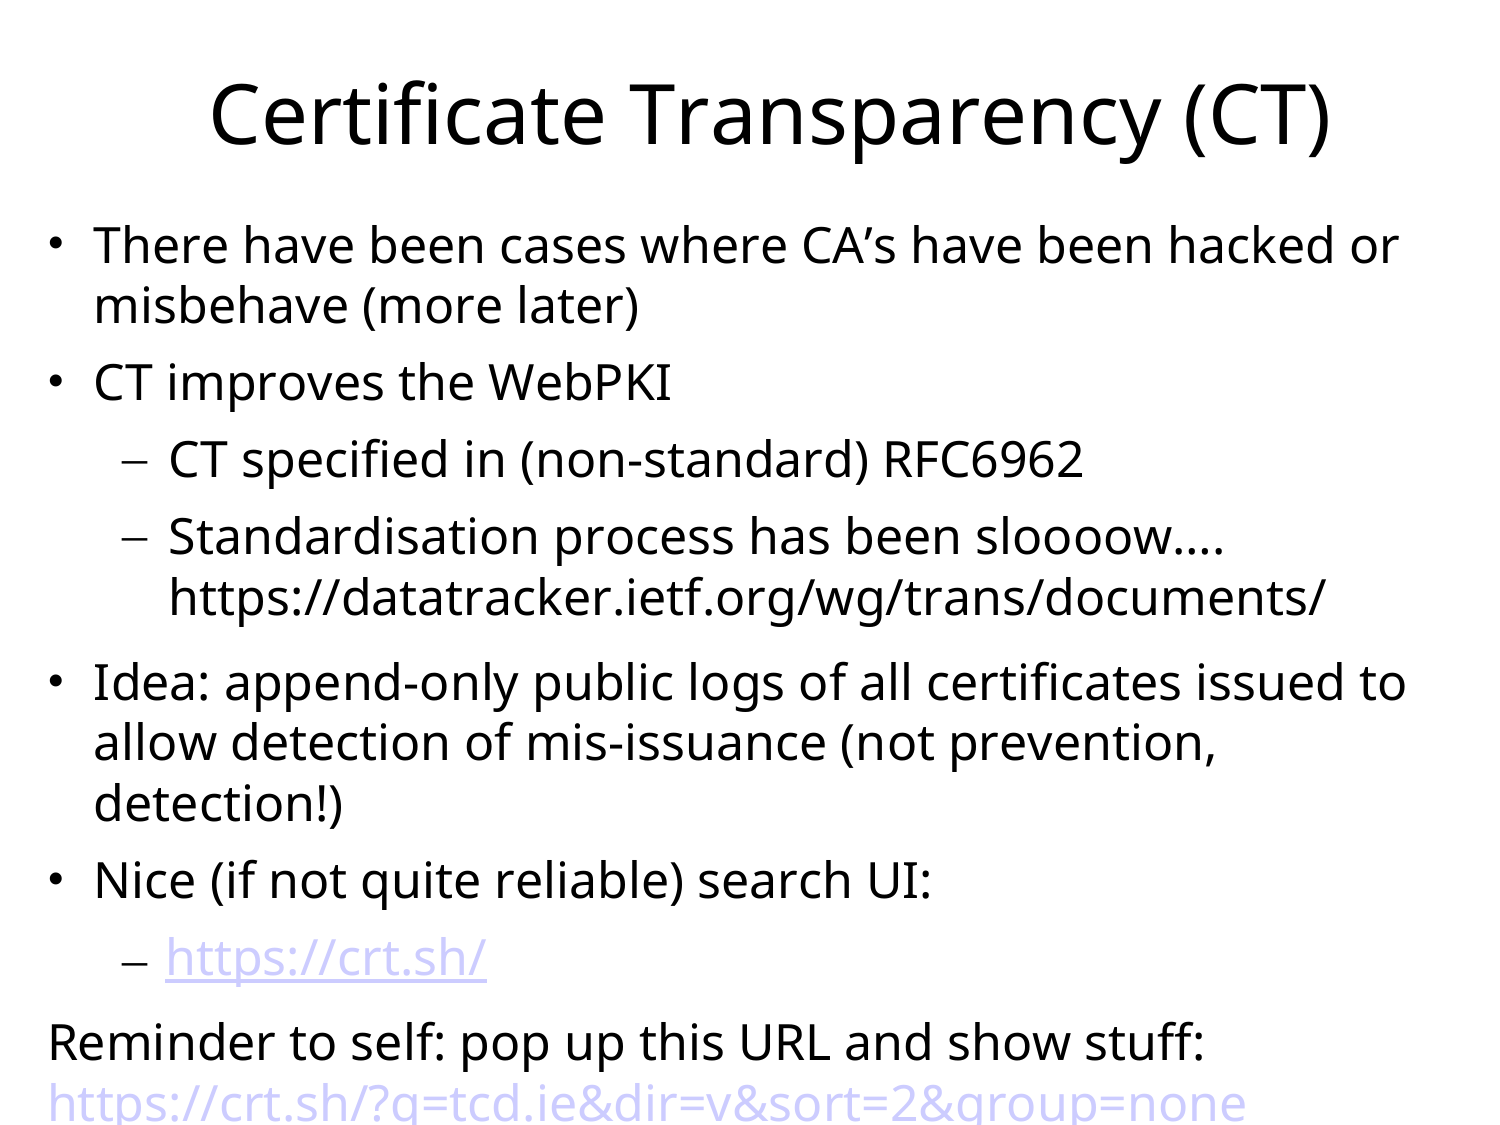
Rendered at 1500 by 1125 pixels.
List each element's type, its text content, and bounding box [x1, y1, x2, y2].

text_box There have been cases where CA’s have been hacked or misbehave (more later) CT improves the WebPKI CT specified in (non-standard) RFC6962 Standardisation process has been sloooow….https://datatracker.ietf.org/wg/trans/documents/ Idea: append-only public logs of all certificates issued to allow detection of mis-issuance (not prevention, detection!) Nice (if not quite reliable) search UI: https://crt.sh/ Reminder to self: pop up this URL and show stuff: https://crt.sh/?q=tcd.ie&dir=v&sort=2&group=none [47, 212, 1453, 1000]
text_box Certificate Transparency (CT) [94, 17, 1447, 205]
